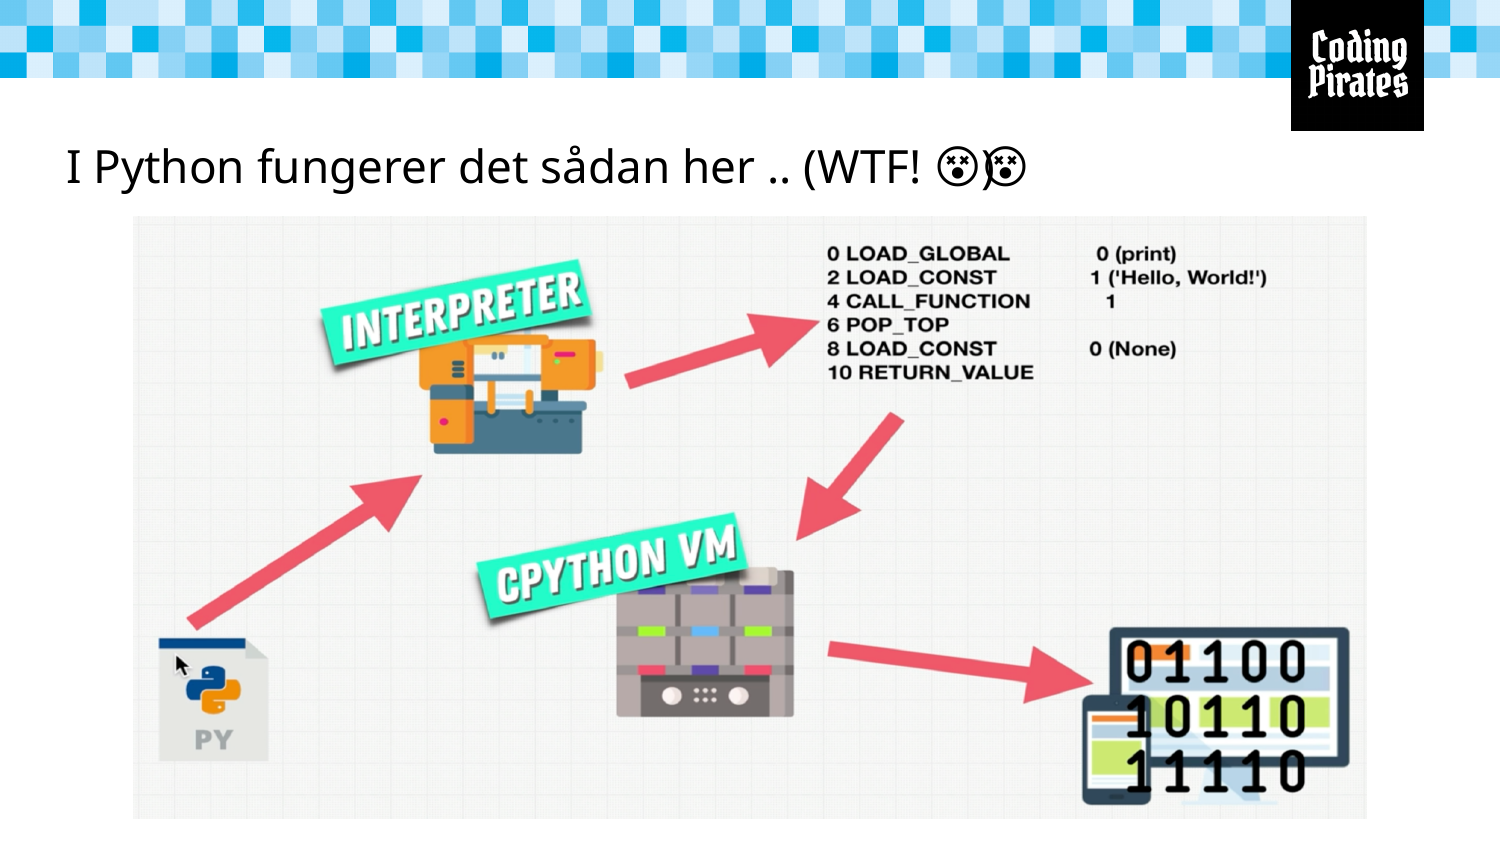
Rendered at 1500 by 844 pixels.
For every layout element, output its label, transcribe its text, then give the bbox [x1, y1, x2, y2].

picture [0, 0, 1056, 78]
title I Python fungerer det sådan her .. (WTF! 😵‍💫) [51, 123, 1321, 217]
picture [133, 216, 1367, 819]
picture [1291, 0, 1424, 131]
